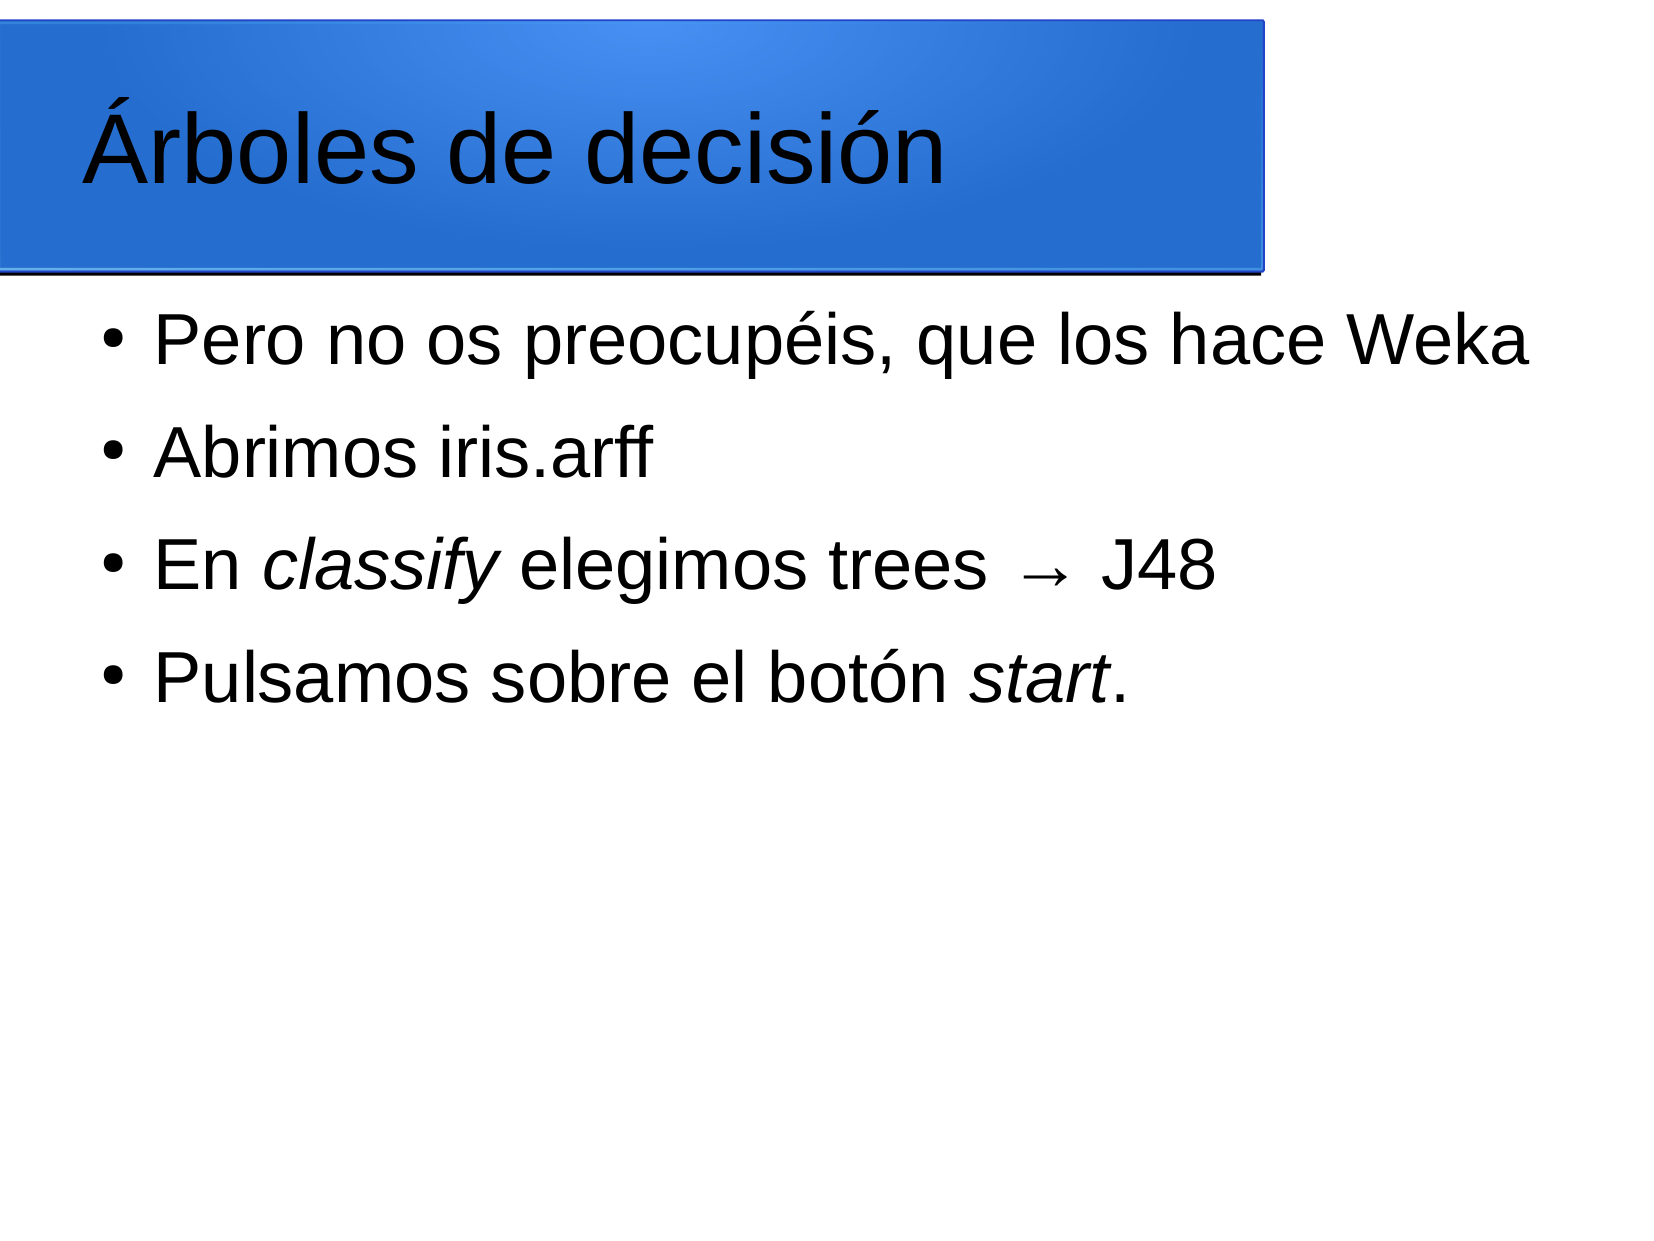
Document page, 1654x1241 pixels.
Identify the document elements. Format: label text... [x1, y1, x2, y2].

title Árboles de decisión [82, 47, 1235, 252]
list Pero no os preocupéis, que los hace Weka Abrimos iris.arff En classify elegimos trees → J48 Pulsamos sobre el botón start. [82, 299, 1571, 1019]
